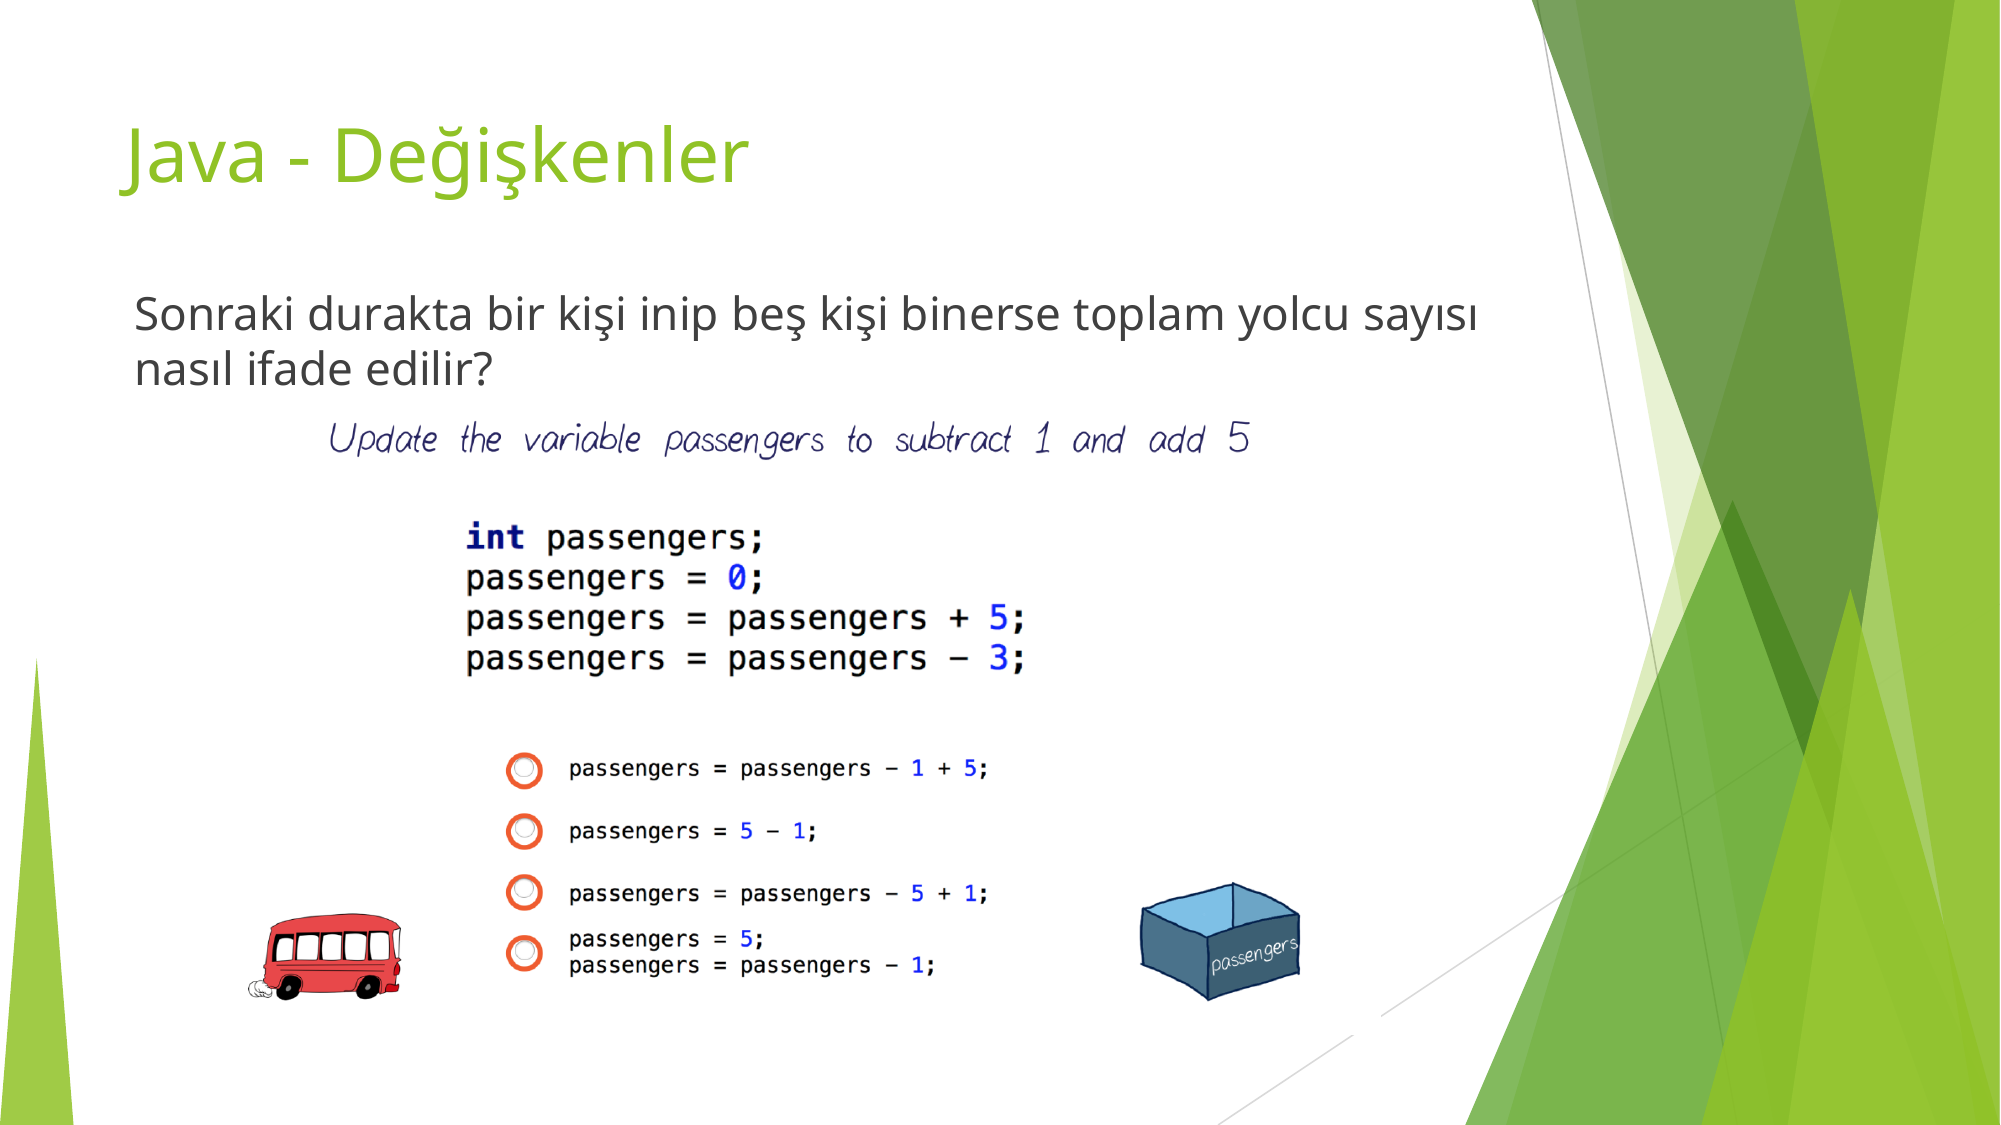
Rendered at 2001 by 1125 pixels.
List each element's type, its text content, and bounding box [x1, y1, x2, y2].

picture [211, 397, 1381, 1036]
list Sonraki durakta bir kişi inip beş kişi binerse toplam yolcu sayısı nasıl ifade edilir? [120, 277, 1531, 436]
title Java - Değişkenler [111, 99, 1522, 317]
